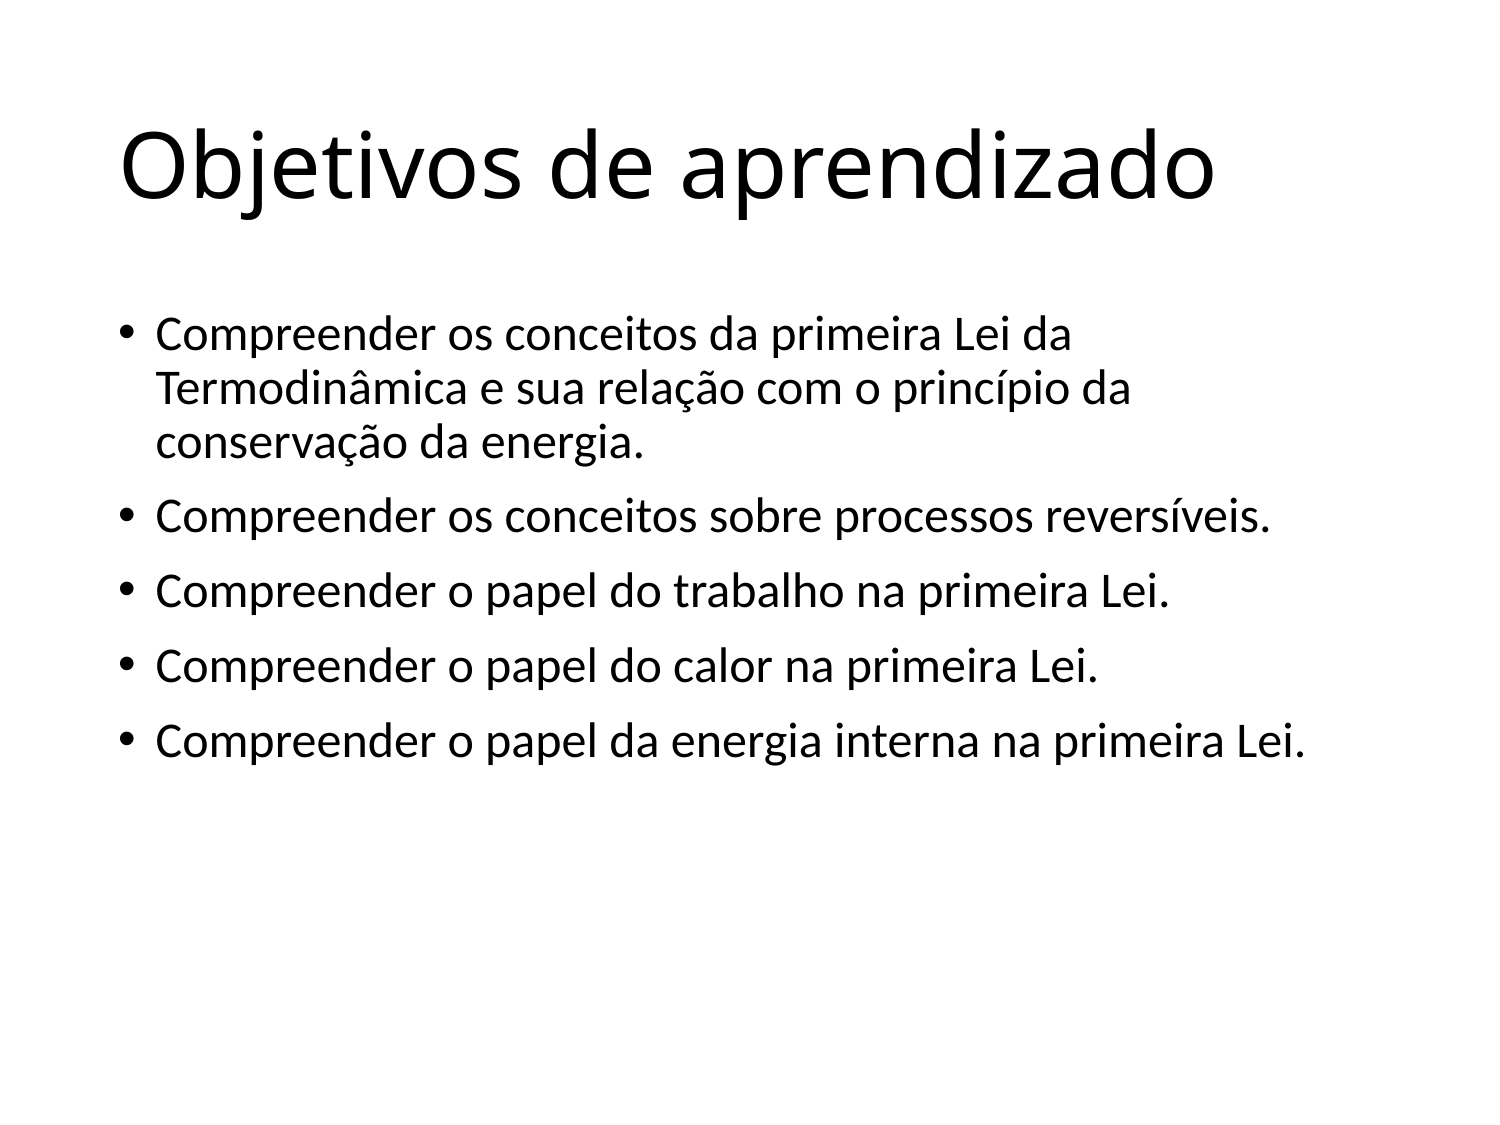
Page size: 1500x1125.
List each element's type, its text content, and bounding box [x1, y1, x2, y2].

title Objetivos de aprendizado [103, 59, 1397, 278]
list Compreender os conceitos da primeira Lei da Termodinâmica e sua relação com o princípio da conservação da energia. Compreender os conceitos sobre processos reversíveis. Compreender o papel do trabalho na primeira Lei. Compreender o papel do calor na primeira Lei. Compreender o papel da energia interna na primeira Lei. [103, 299, 1397, 733]
